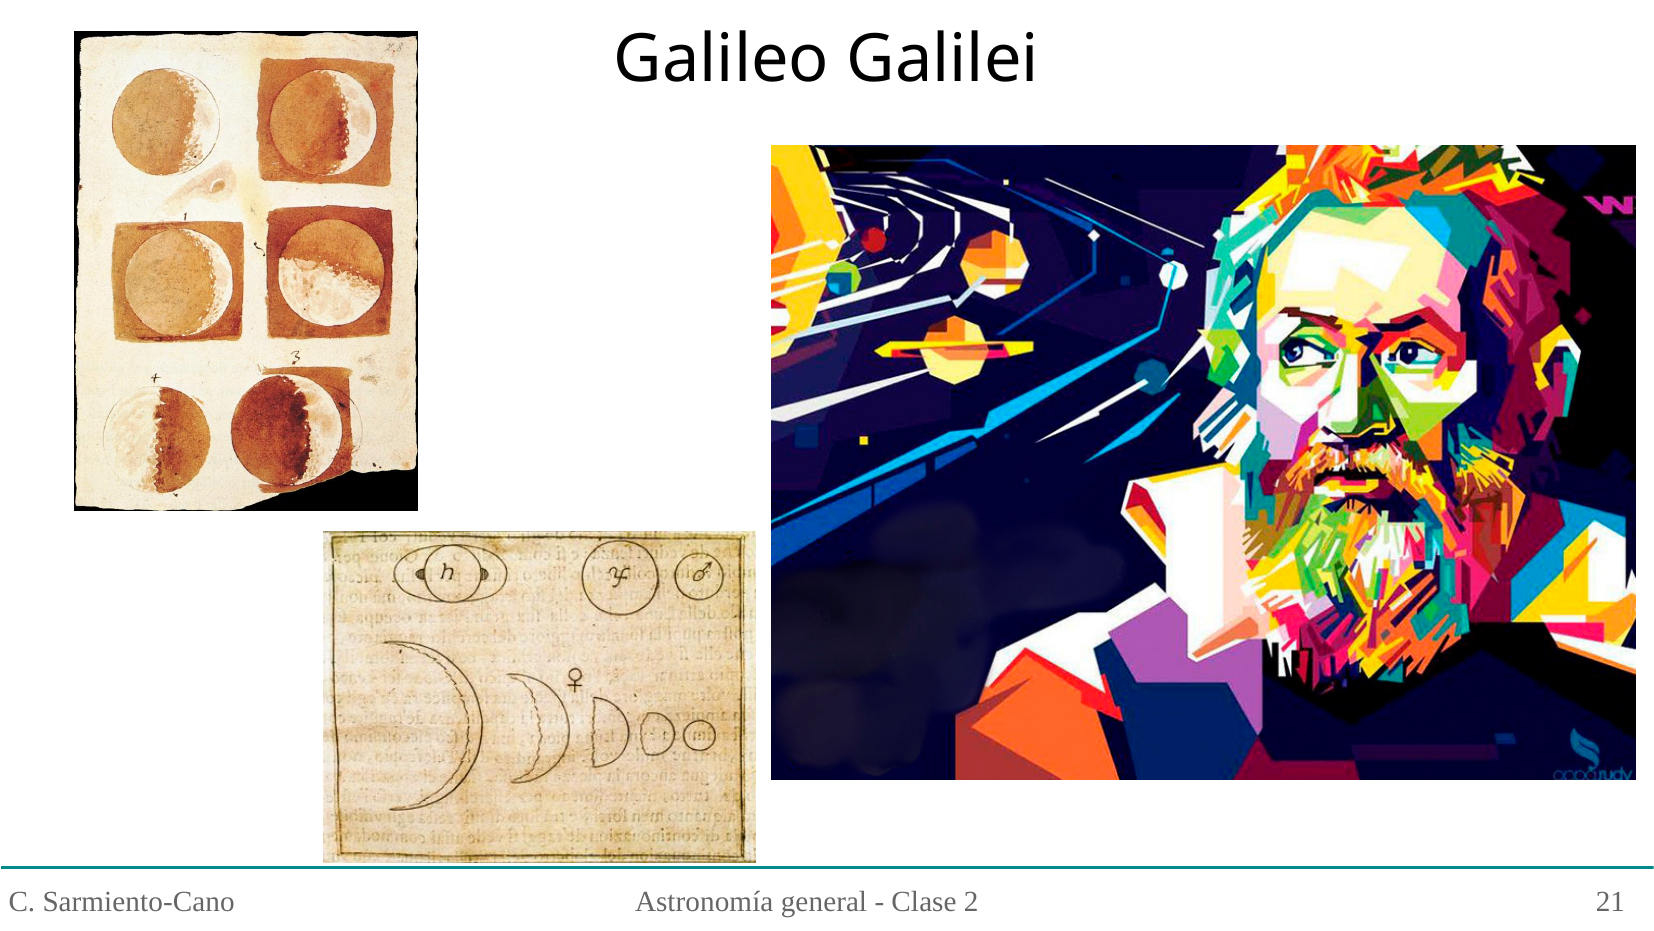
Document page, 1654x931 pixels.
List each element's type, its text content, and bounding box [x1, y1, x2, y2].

picture [771, 145, 1636, 780]
picture [323, 531, 756, 863]
title Galileo Galilei [82, 0, 1571, 134]
picture [74, 31, 418, 511]
